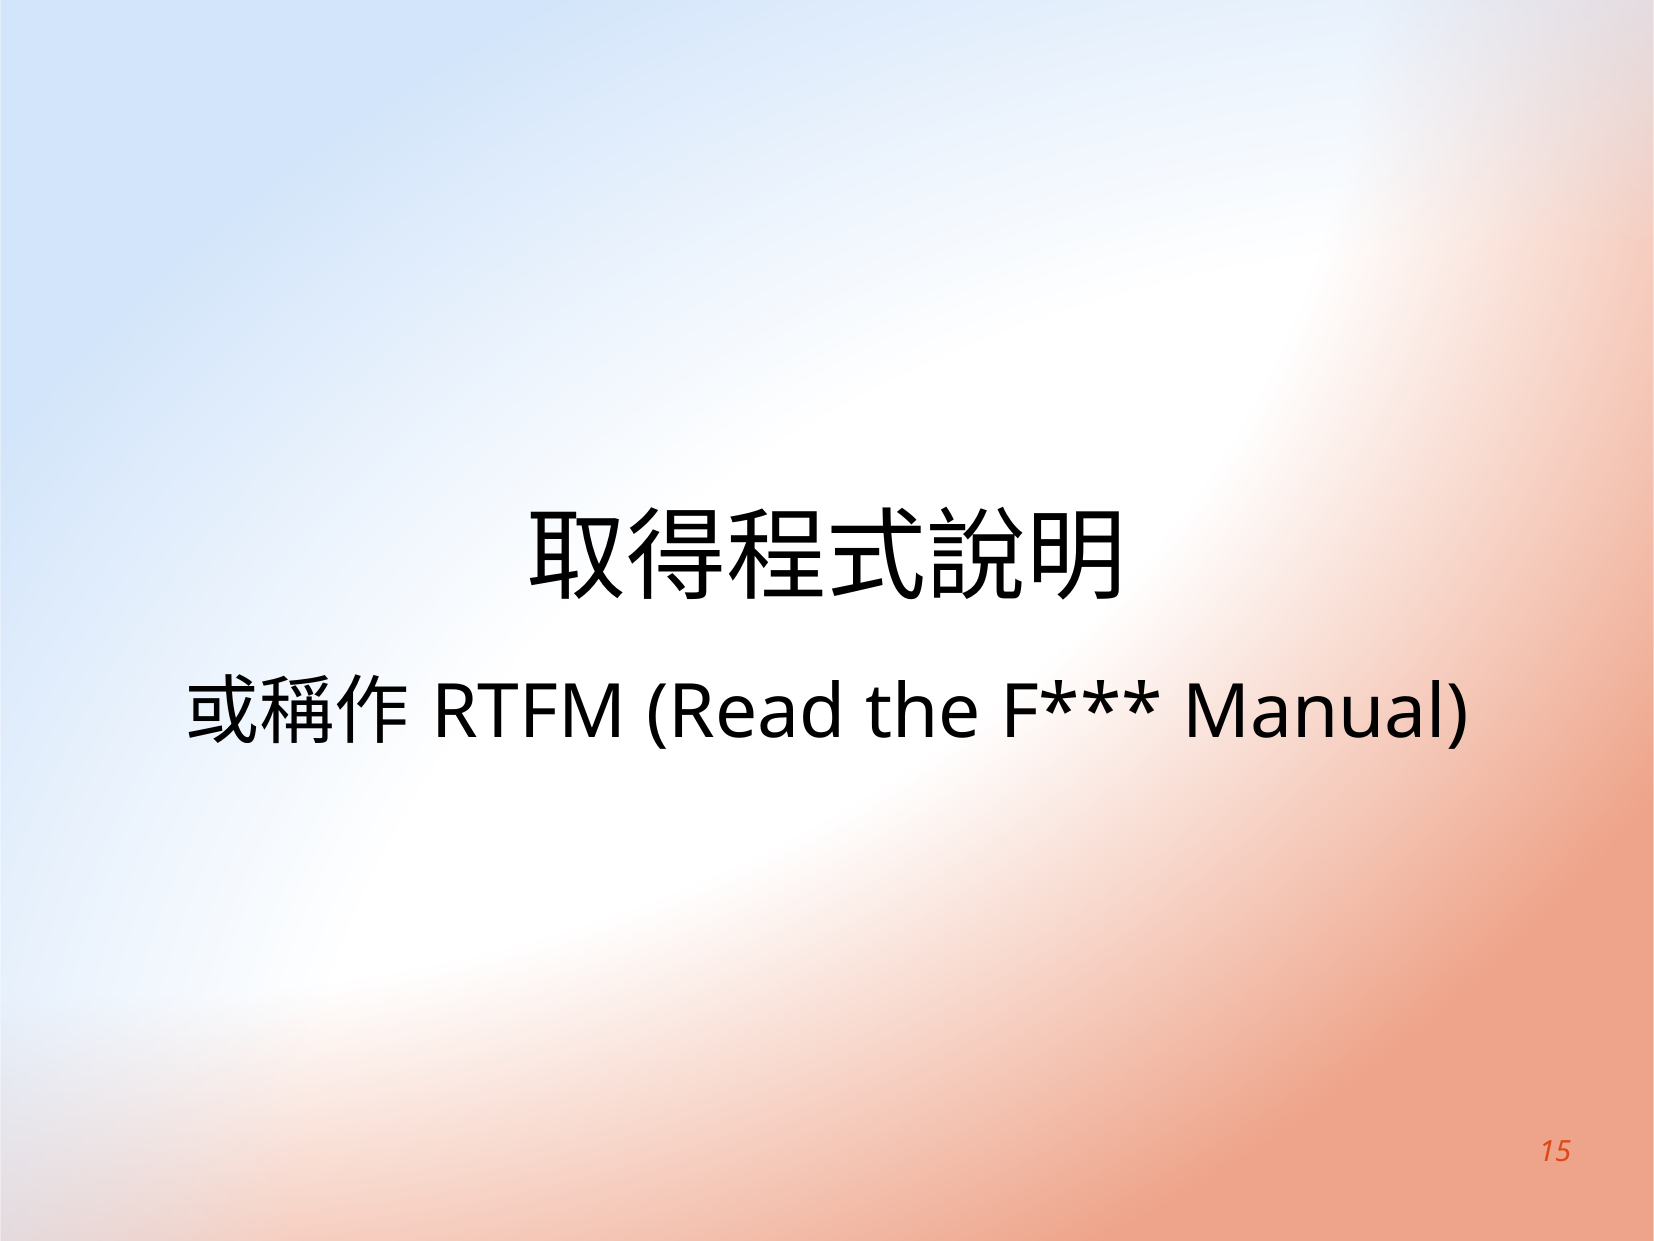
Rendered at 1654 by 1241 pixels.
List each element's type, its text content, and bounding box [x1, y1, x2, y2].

subtitle 取得程式說明 或稱作RTFM (Read the F*** Manual) [82, 49, 1571, 1186]
picture [0, 0, 1654, 1241]
